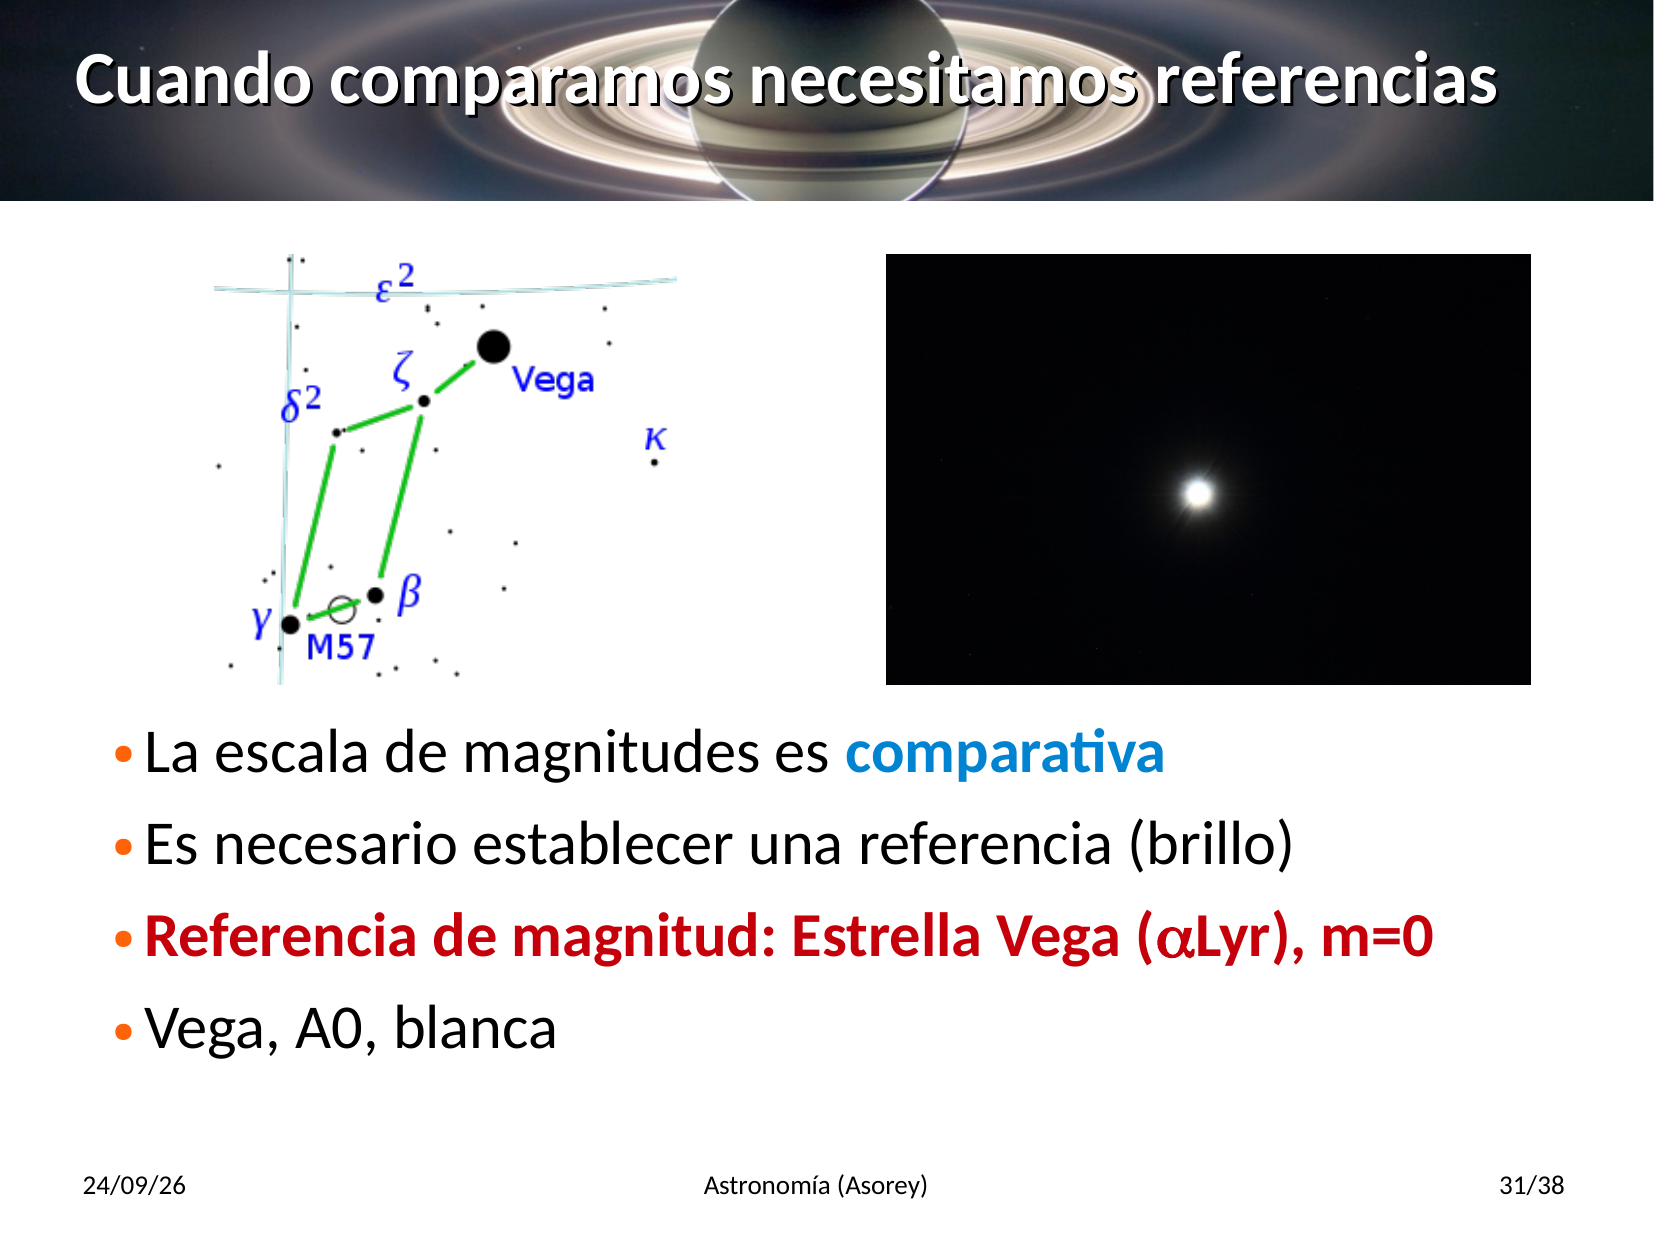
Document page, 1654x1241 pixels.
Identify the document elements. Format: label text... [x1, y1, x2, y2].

list La escala de magnitudes es comparativa Es necesario establecer una referencia (brillo) Referencia de magnitud: Estrella Vega (aLyr), m=0 Vega, A0, blanca [82, 725, 1571, 1155]
title Cuando comparamos necesitamos referencias [75, 19, 1564, 151]
picture [886, 254, 1531, 685]
picture [214, 254, 677, 685]
picture [0, 0, 1654, 201]
